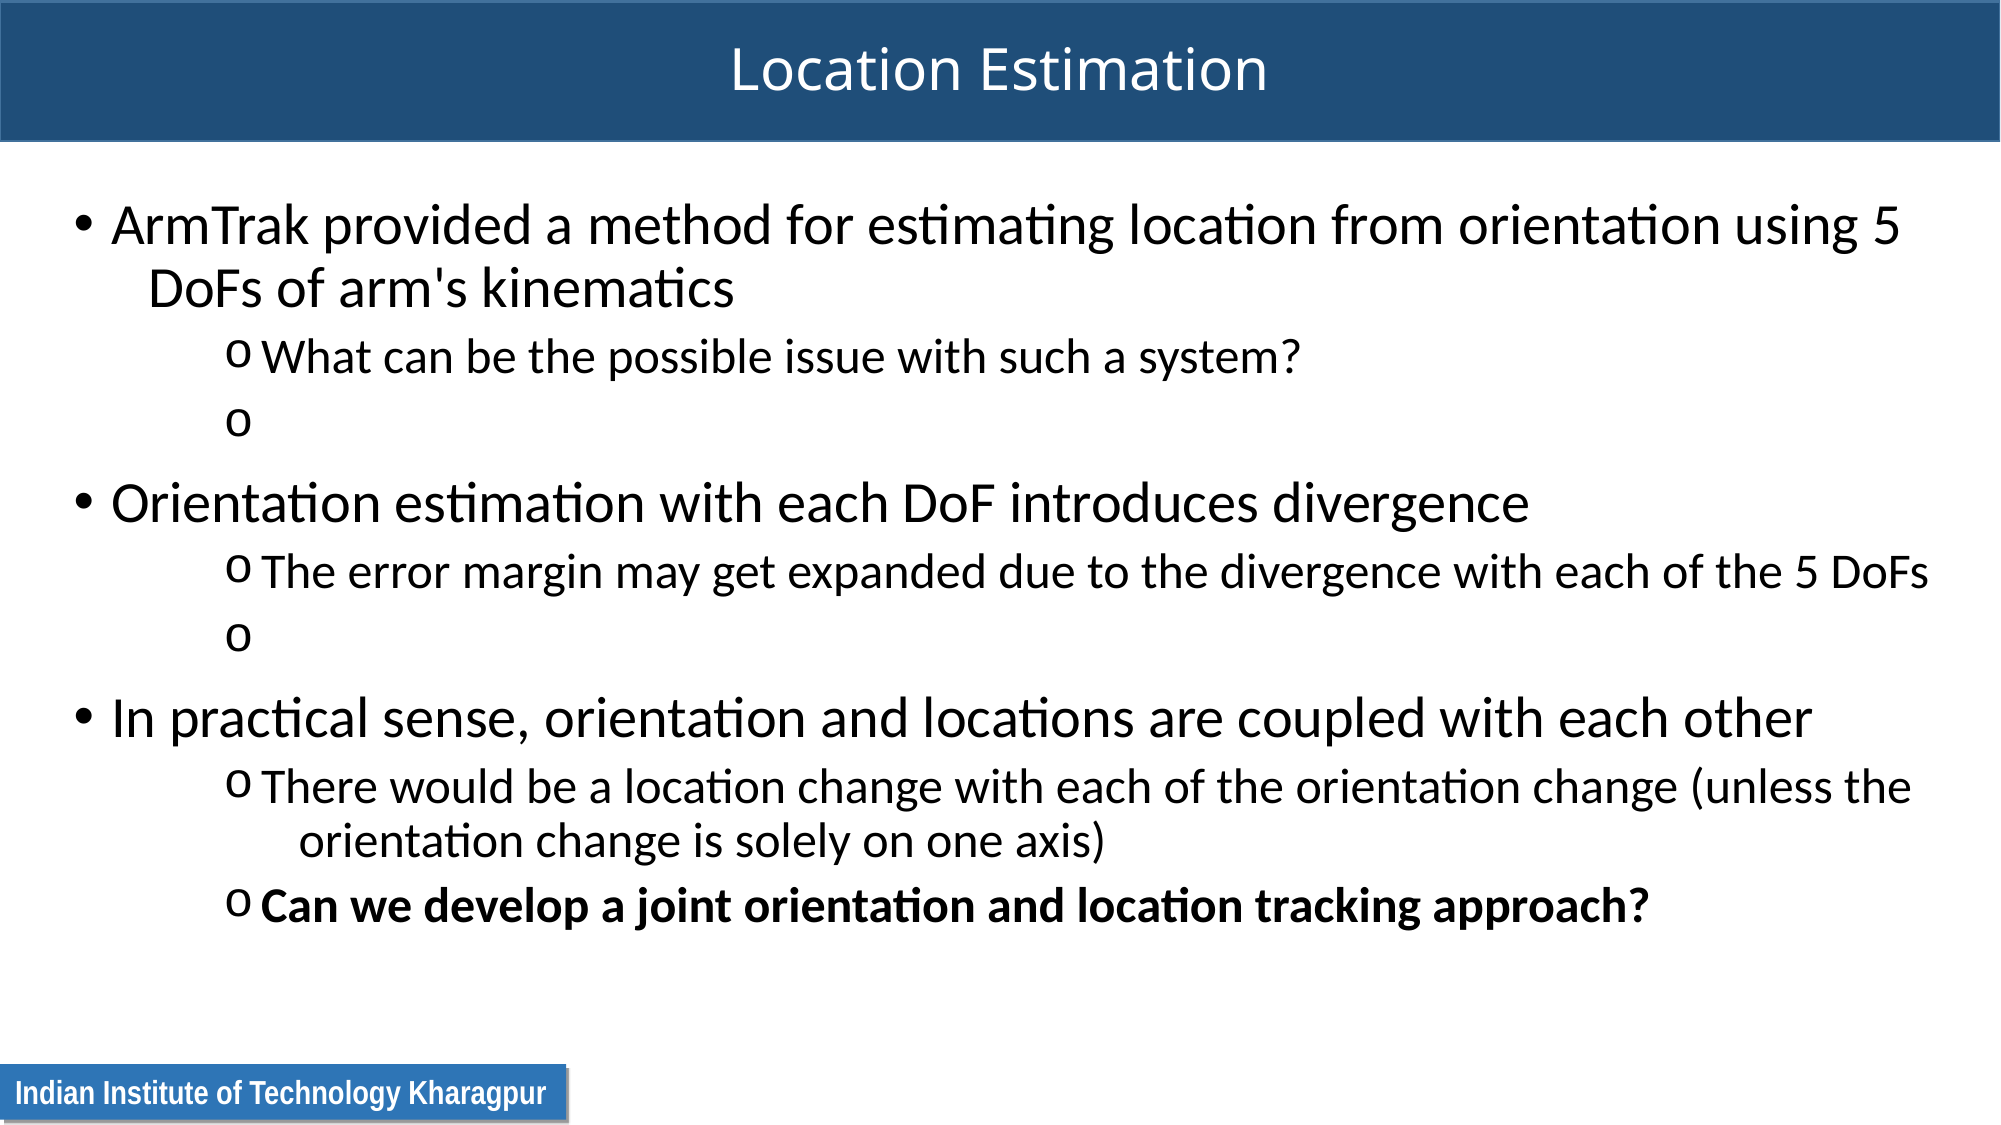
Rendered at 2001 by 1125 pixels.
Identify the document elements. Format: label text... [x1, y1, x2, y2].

list ArmTrak provided a method for estimating location from orientation using 5 DoFs of arm's kinematics What can be the possible issue with such a system? Orientation estimation with each DoF introduces divergence The error margin may get expanded due to the divergence with each of the 5 DoFs In practical sense, orientation and locations are coupled with each other There would be a location change with each of the orientation change (unless the orientation change is solely on one axis) Can we develop a joint orientation and location tracking approach? [58, 186, 1954, 1065]
title Location Estimation [0, 1, 2000, 141]
